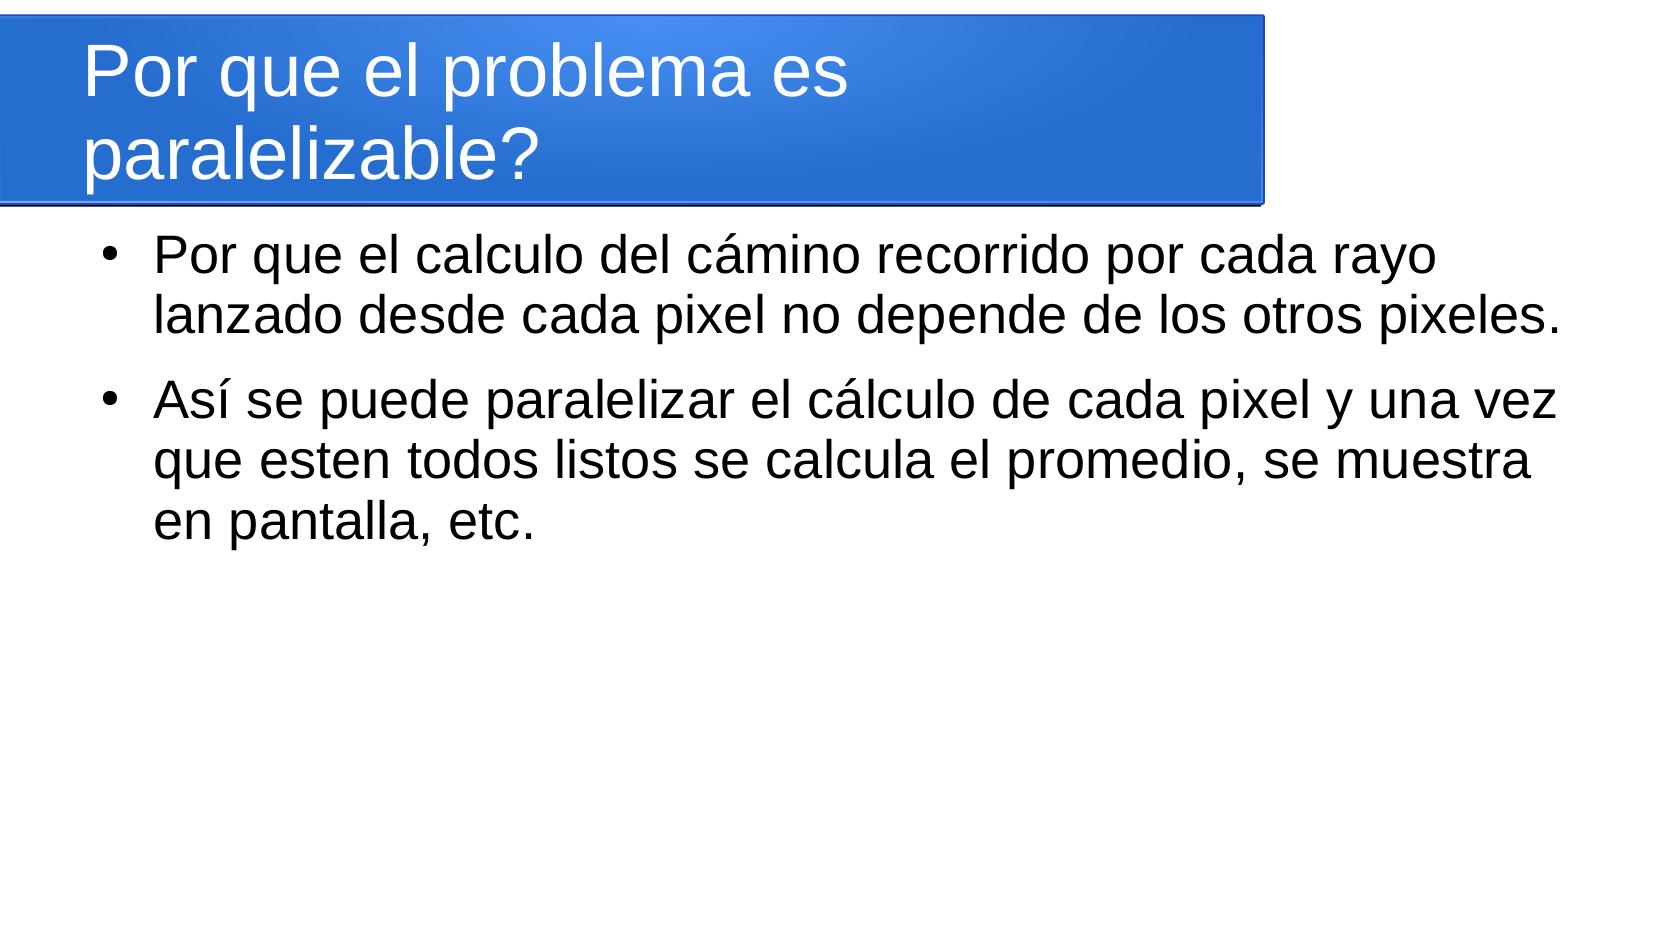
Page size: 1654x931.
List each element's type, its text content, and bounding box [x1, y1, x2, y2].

title Por que el problema es paralelizable? [82, 29, 1235, 196]
list Por que el calculo del cámino recorrido por cada rayo lanzado desde cada pixel no depende de los otros pixeles. Así se puede paralelizar el cálculo de cada pixel y una vez que esten todos listos se calcula el promedio, se muestra en pantalla, etc. [82, 224, 1571, 764]
